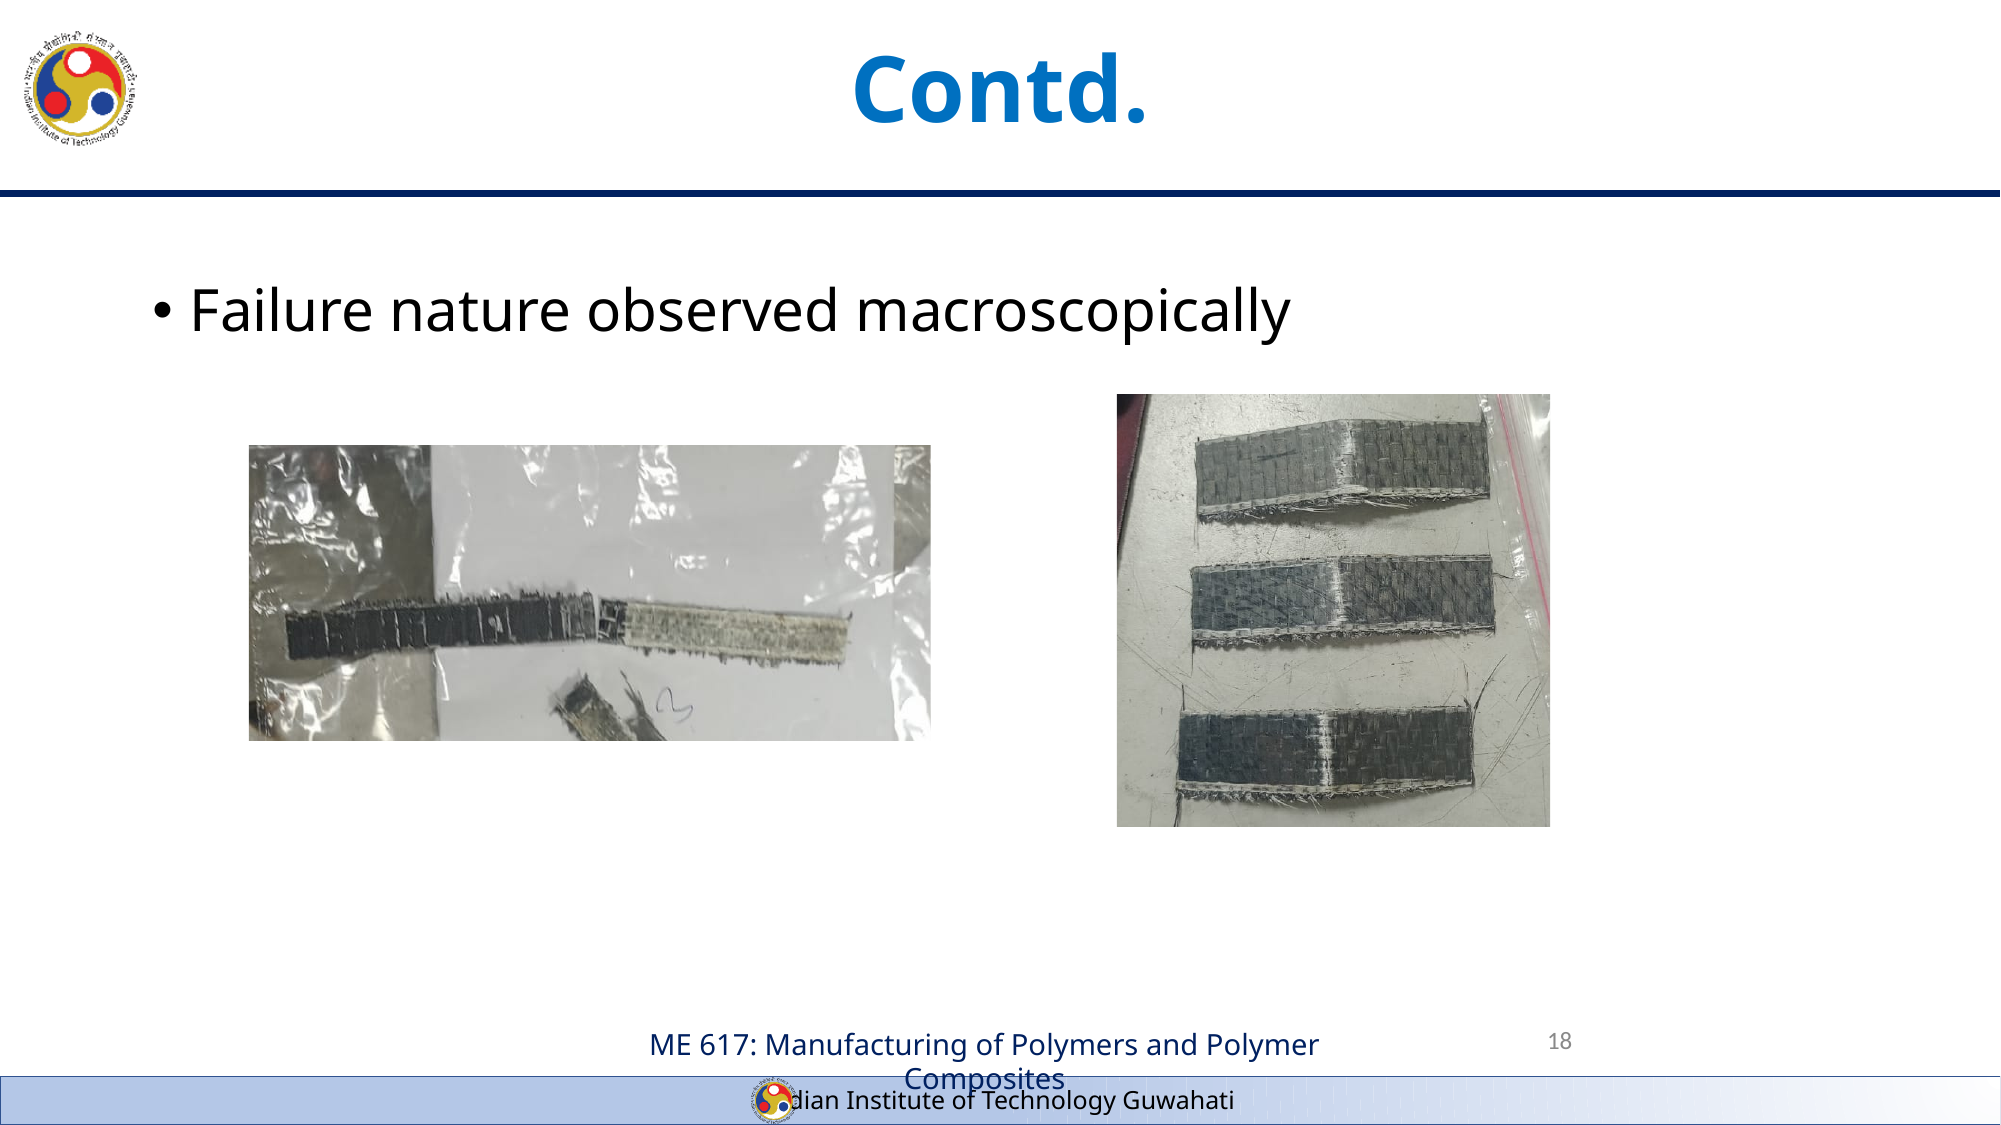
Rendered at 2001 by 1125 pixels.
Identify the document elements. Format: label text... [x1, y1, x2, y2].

picture [1116, 394, 1551, 827]
list Failure nature observed macroscopically [137, 274, 1863, 988]
title Contd. [137, 36, 1863, 155]
text_box [1531, 1009, 1982, 1070]
picture [248, 445, 931, 741]
